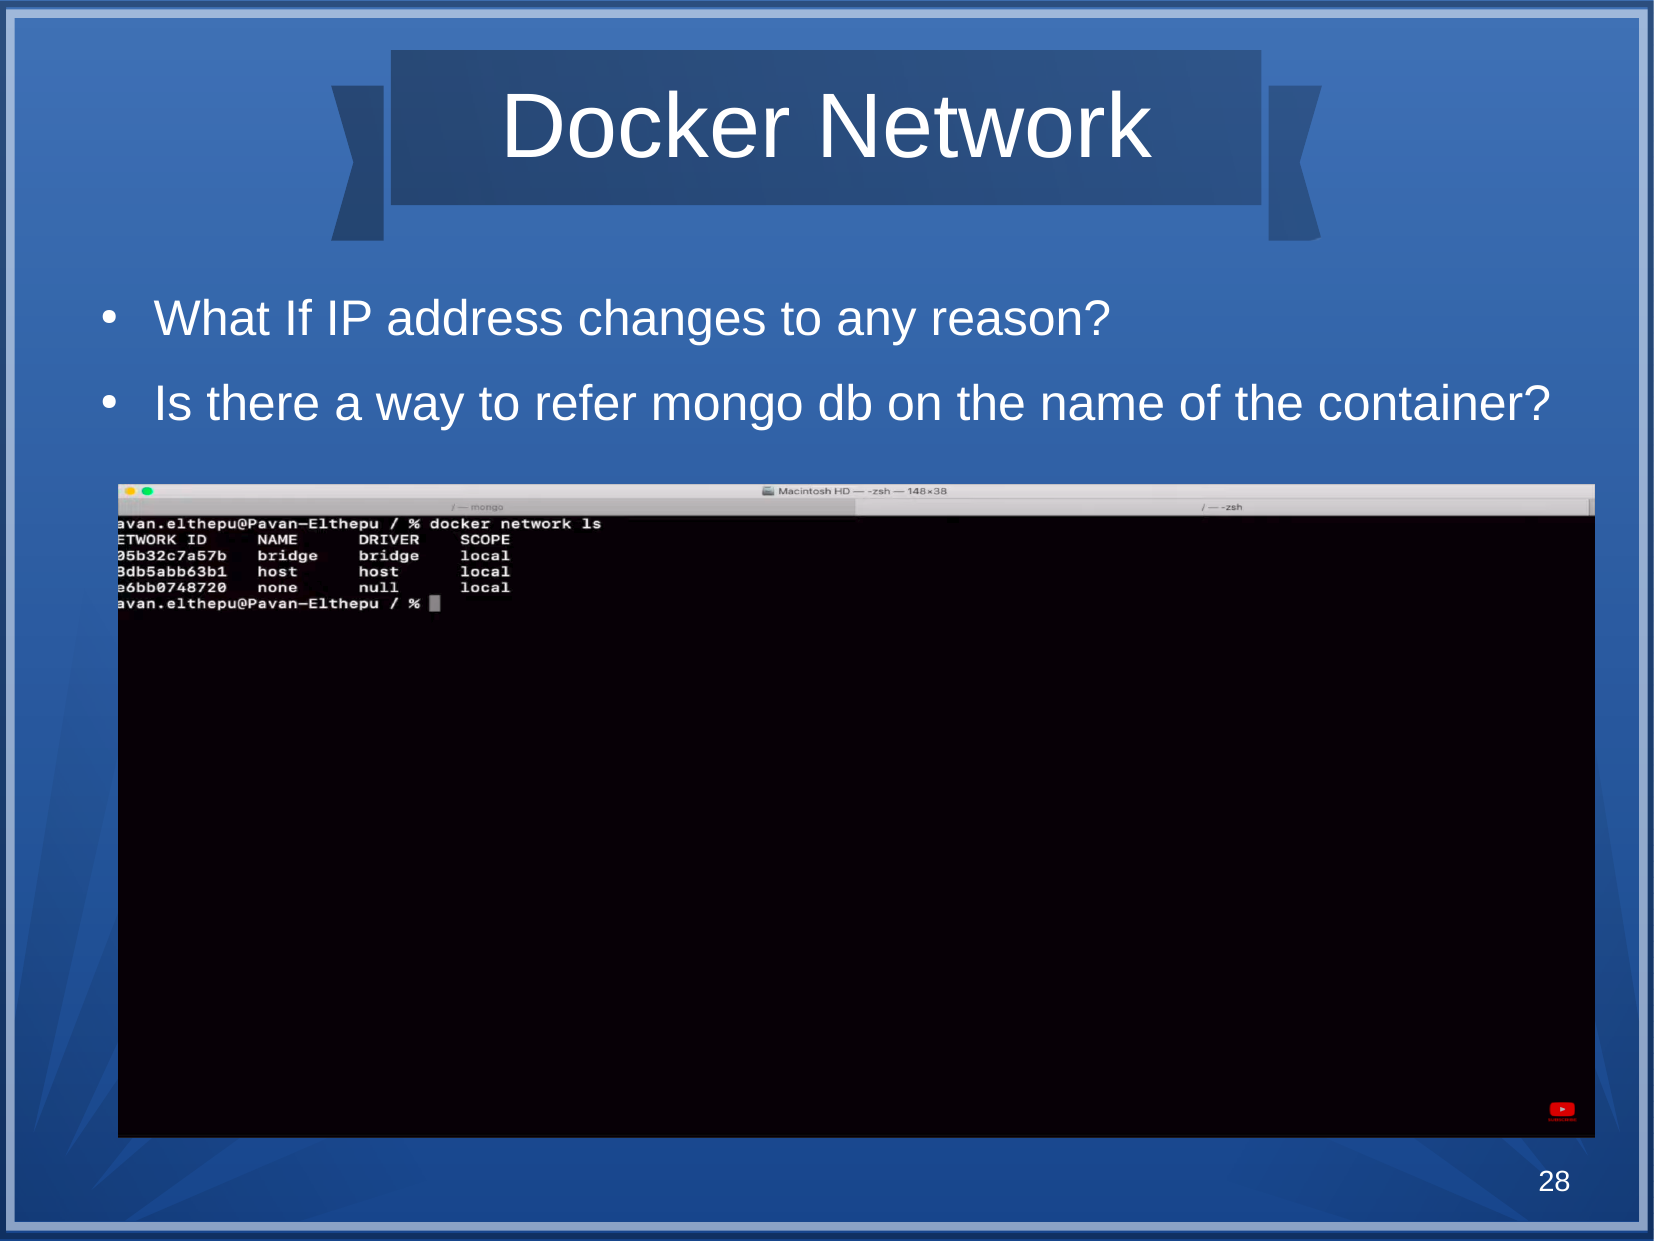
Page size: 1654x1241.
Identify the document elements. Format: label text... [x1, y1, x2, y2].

list What If IP address changes to any reason? Is there a way to refer mongo db on the name of the container? [82, 290, 1571, 1010]
title Docker Network [389, 47, 1264, 205]
picture [118, 484, 1595, 1138]
